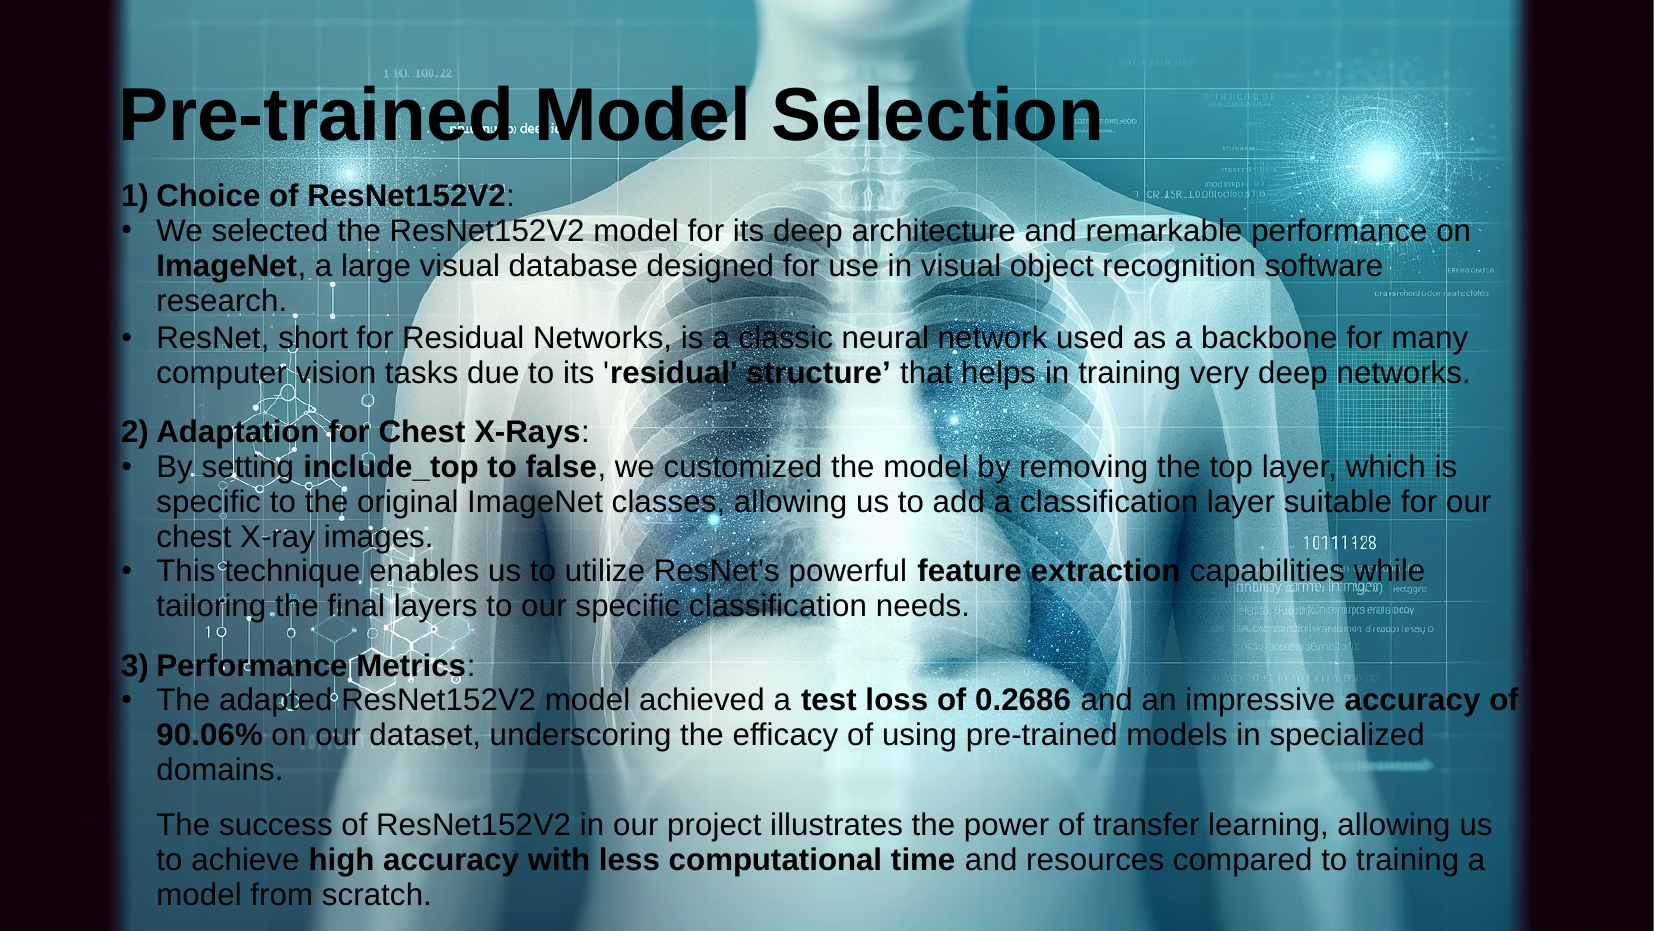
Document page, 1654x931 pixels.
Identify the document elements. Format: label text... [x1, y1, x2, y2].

title Pre-trained Model Selection [118, 37, 1506, 171]
text_box Choice of ResNet152V2: We selected the ResNet152V2 model for its deep architecture and remarkable performance on ImageNet, a large visual database designed for use in visual object recognition software research. ResNet, short for Residual Networks, is a classic neural network used as a backbone for many computer vision tasks due to its 'residual' structure’ that helps in training very deep networks. Adaptation for Chest X-Rays: By setting include_top to false, we customized the model by removing the top layer, which is specific to the original ImageNet classes, allowing us to add a classification layer suitable for our chest X-ray images. This technique enables us to utilize ResNet's powerful feature extraction capabilities while tailoring the final layers to our specific classification needs. Performance Metrics: The adapted ResNet152V2 model achieved a test loss of 0.2686 and an impressive accuracy of 90.06% on our dataset, underscoring the efficacy of using pre-trained models in specialized domains. The success of ResNet152V2 in our project illustrates the power of transfer learning, allowing us to achieve high accuracy with less computational time and resources compared to training a model from scratch. [118, 171, 1536, 920]
picture [0, 0, 1654, 931]
